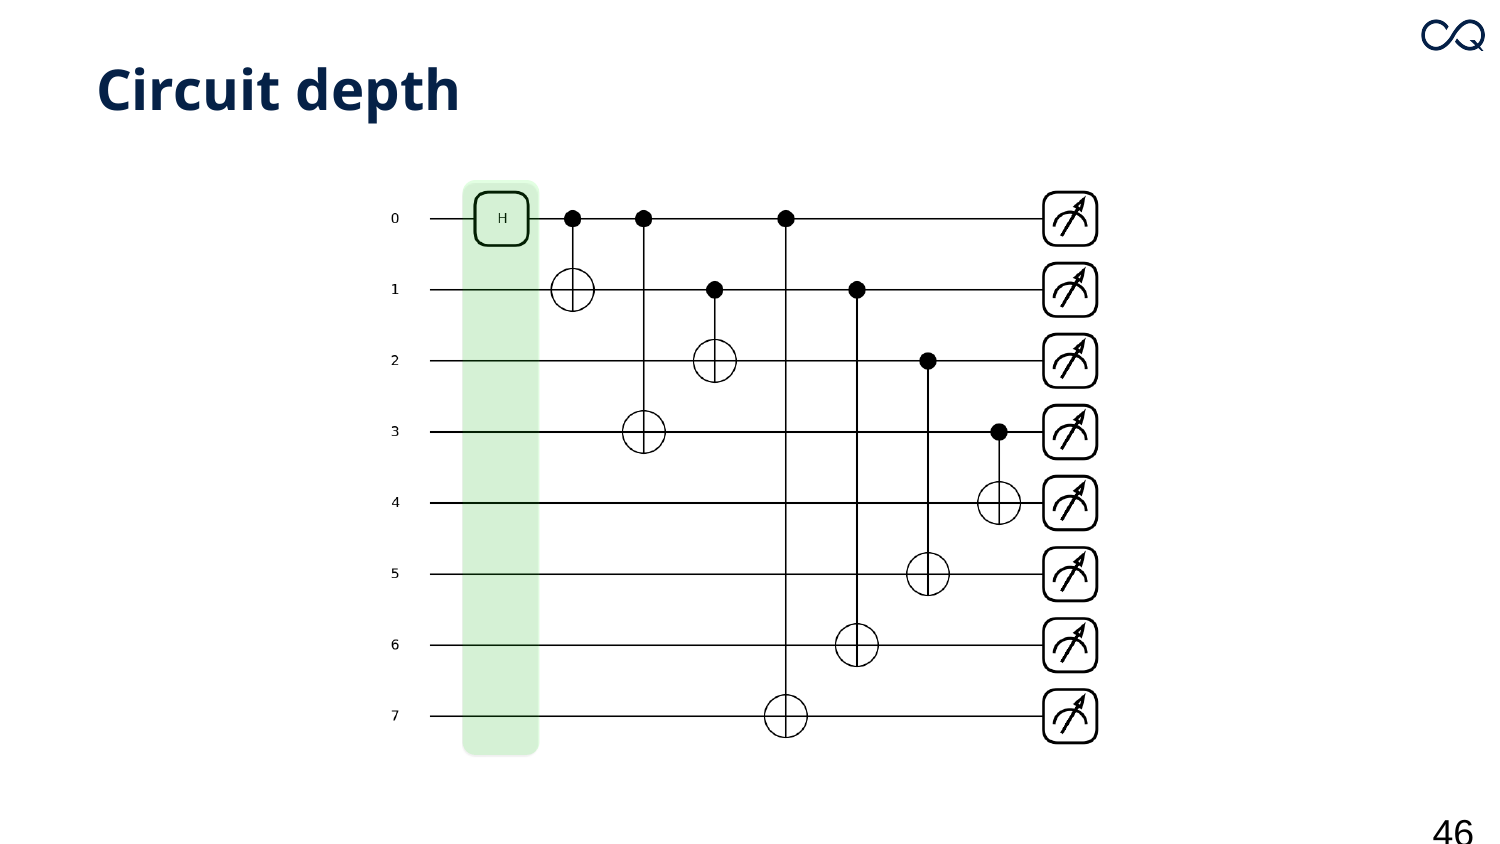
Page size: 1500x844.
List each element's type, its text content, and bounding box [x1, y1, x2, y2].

picture [1421, 19, 1485, 51]
title Circuit depth [81, 39, 1348, 142]
picture [352, 141, 1148, 794]
text_box [462, 180, 540, 755]
